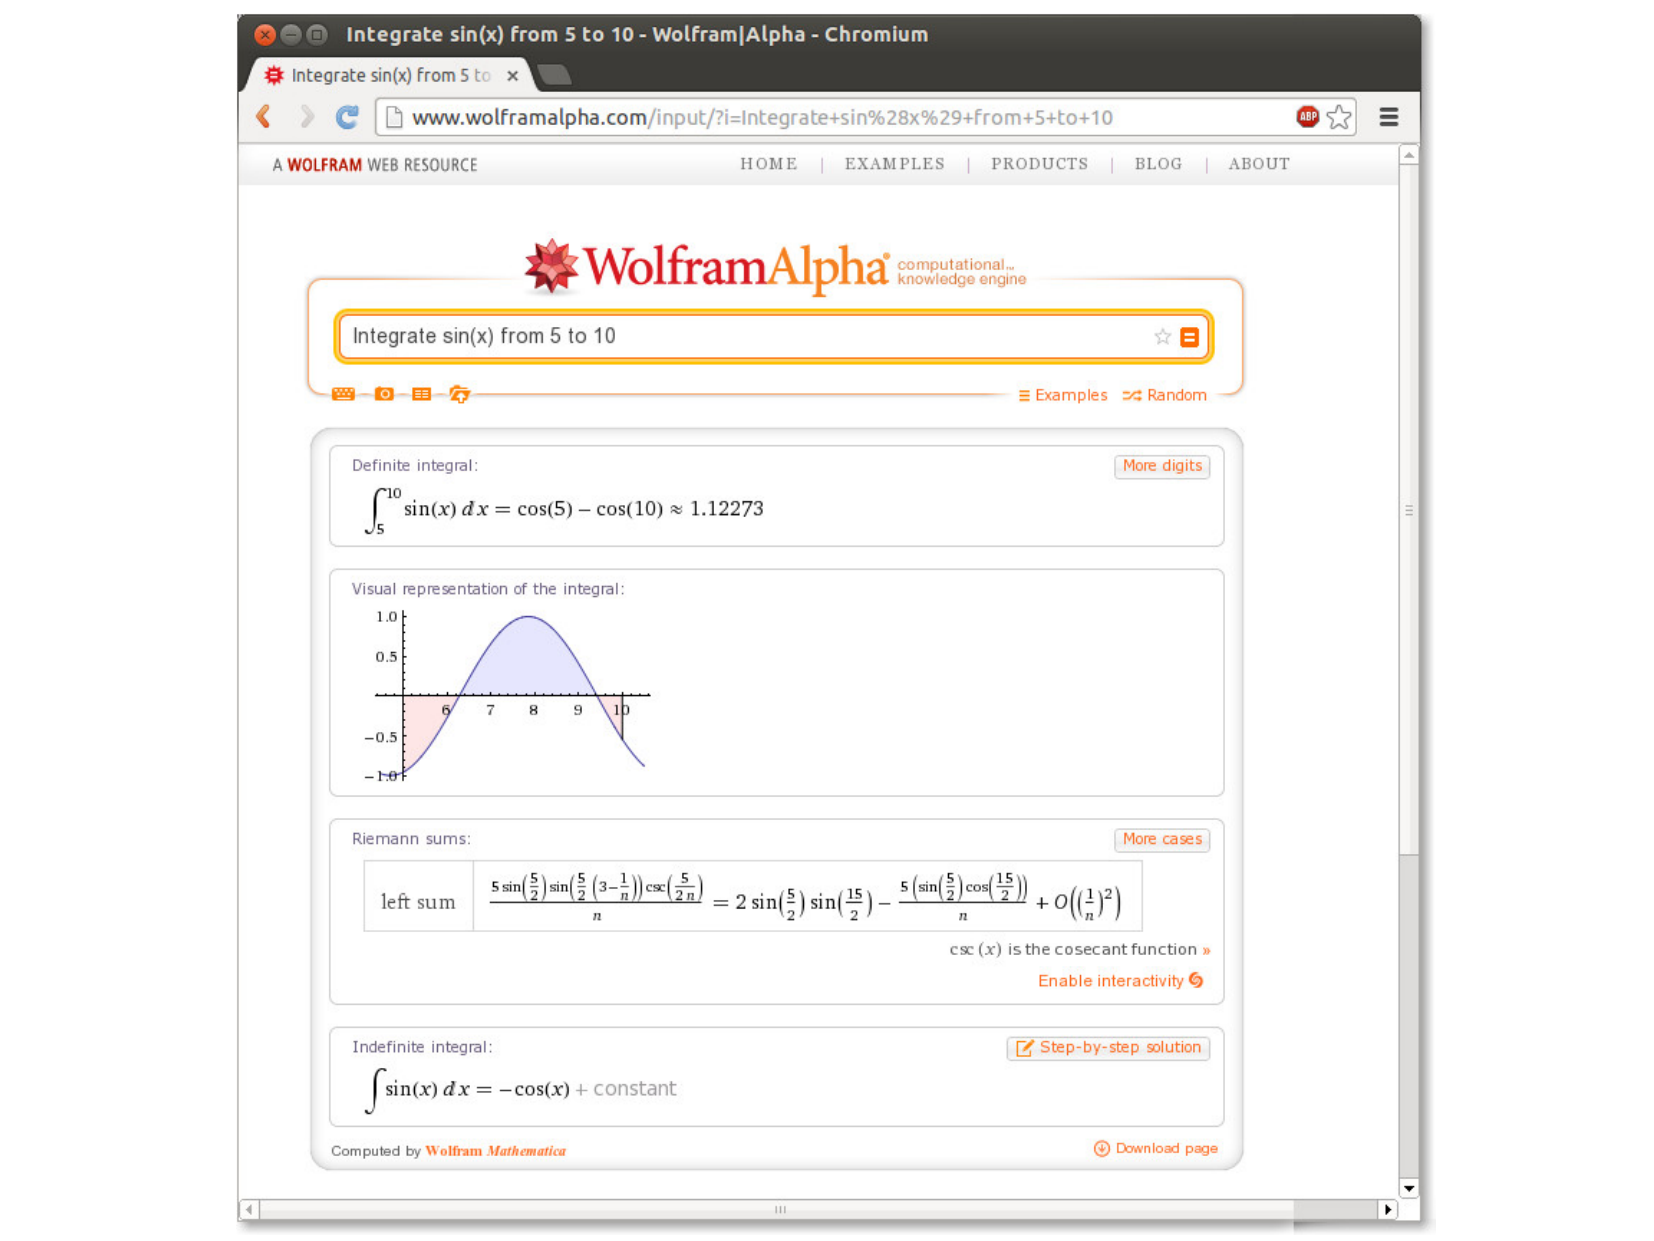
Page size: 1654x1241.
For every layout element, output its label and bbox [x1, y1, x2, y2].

picture [236, 13, 1436, 1235]
